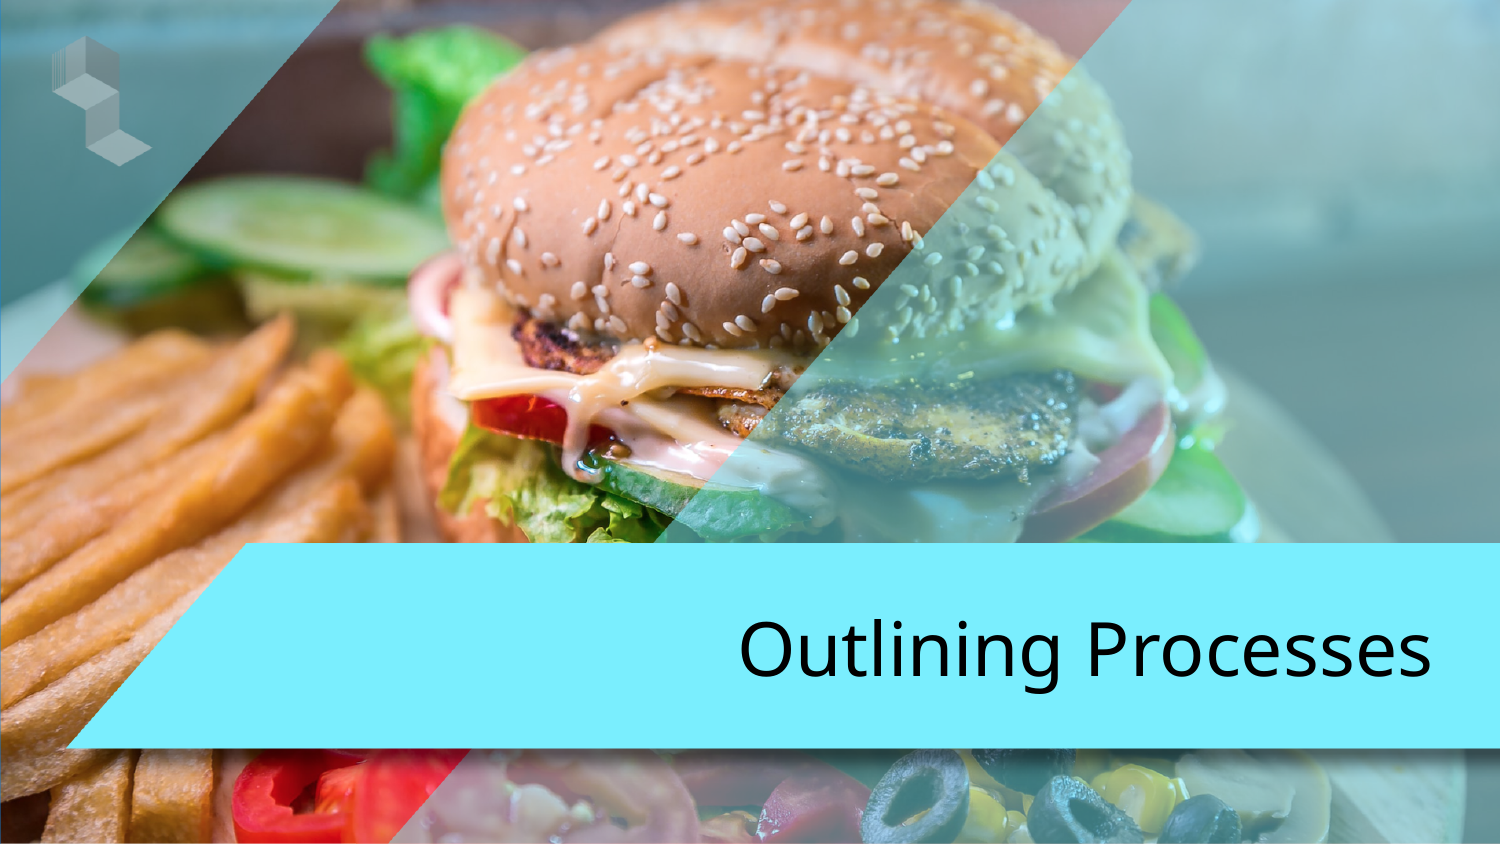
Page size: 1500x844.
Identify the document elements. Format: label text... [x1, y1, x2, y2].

picture [0, 0, 1500, 844]
title Outlining Processes [51, 577, 1449, 716]
